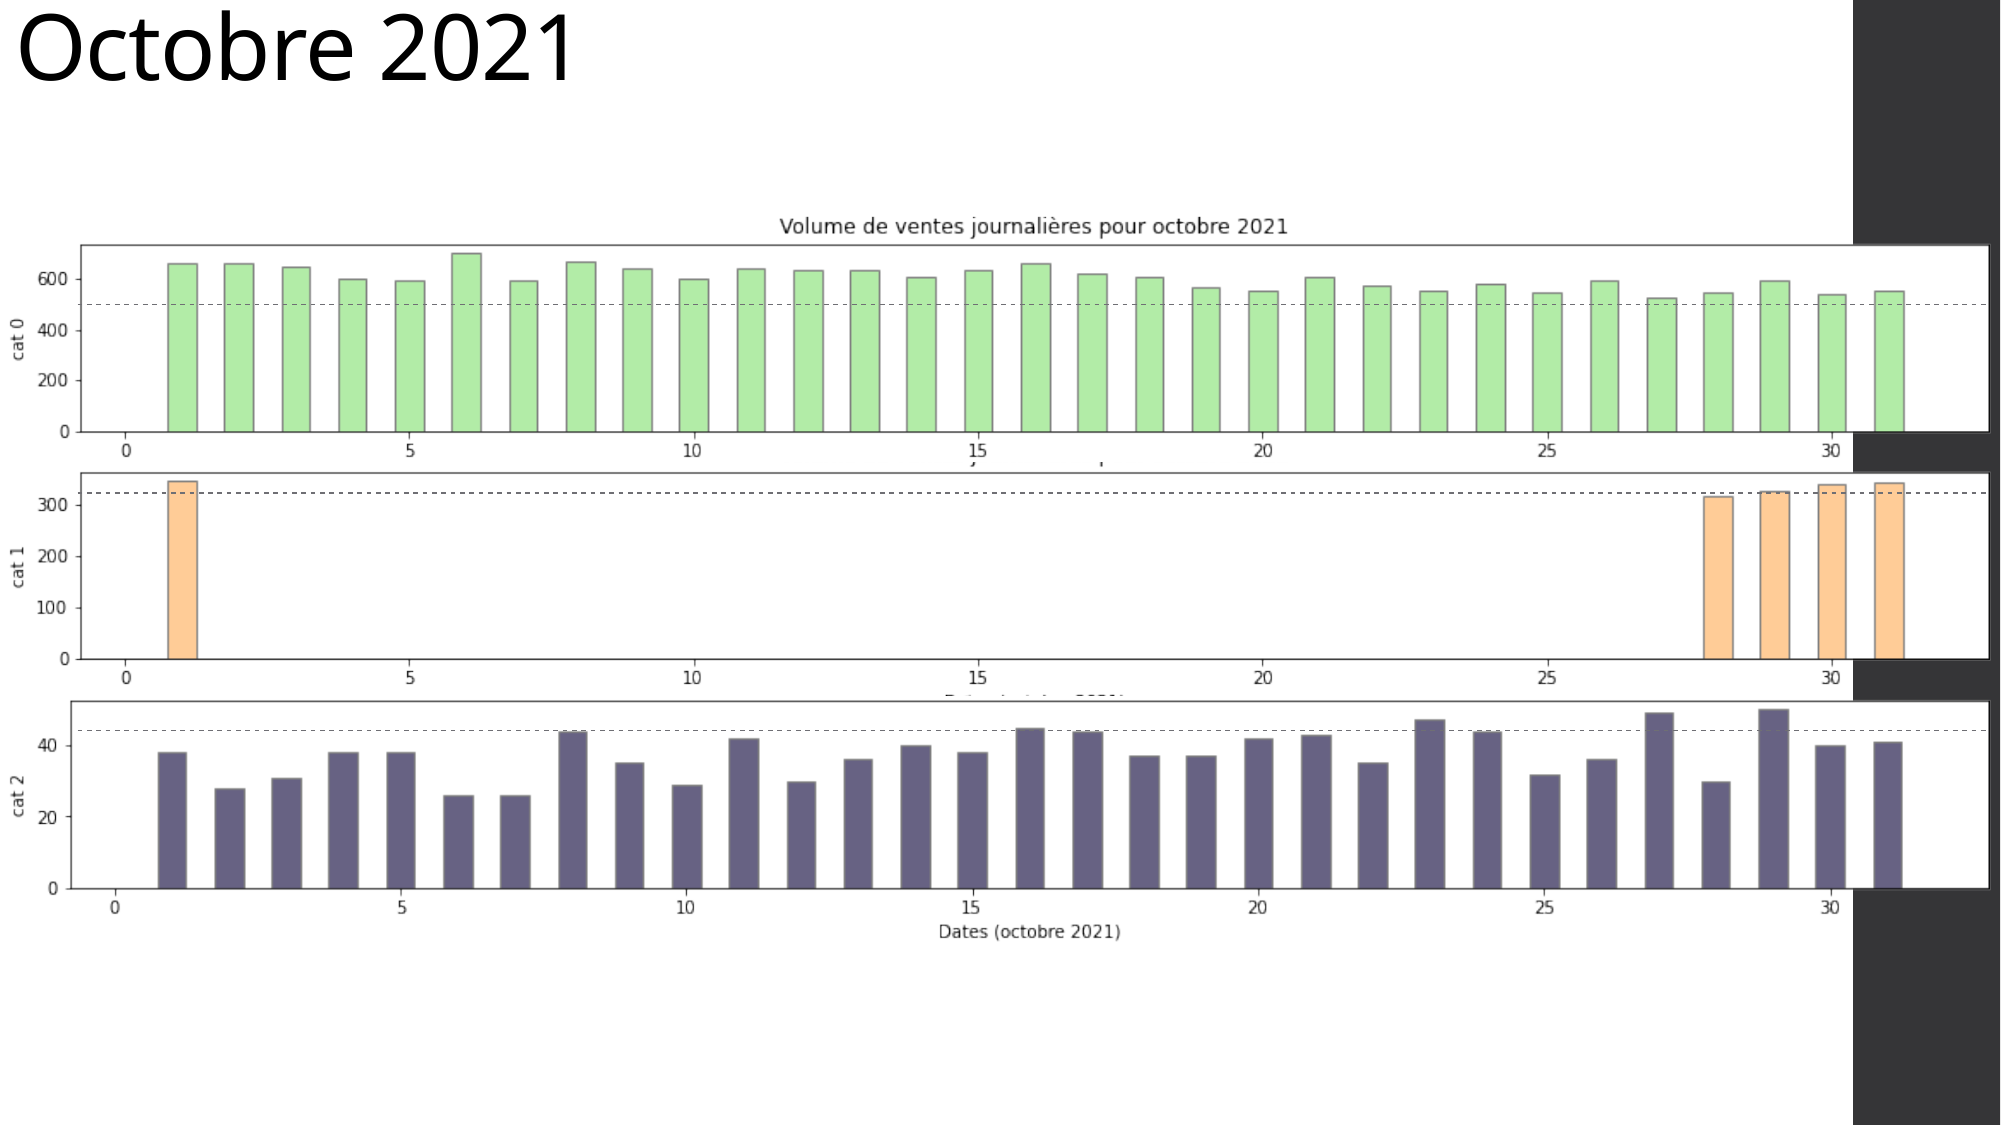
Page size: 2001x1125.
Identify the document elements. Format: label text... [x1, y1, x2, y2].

title Octobre 2021 [0, 0, 1591, 108]
picture [0, 207, 2000, 950]
